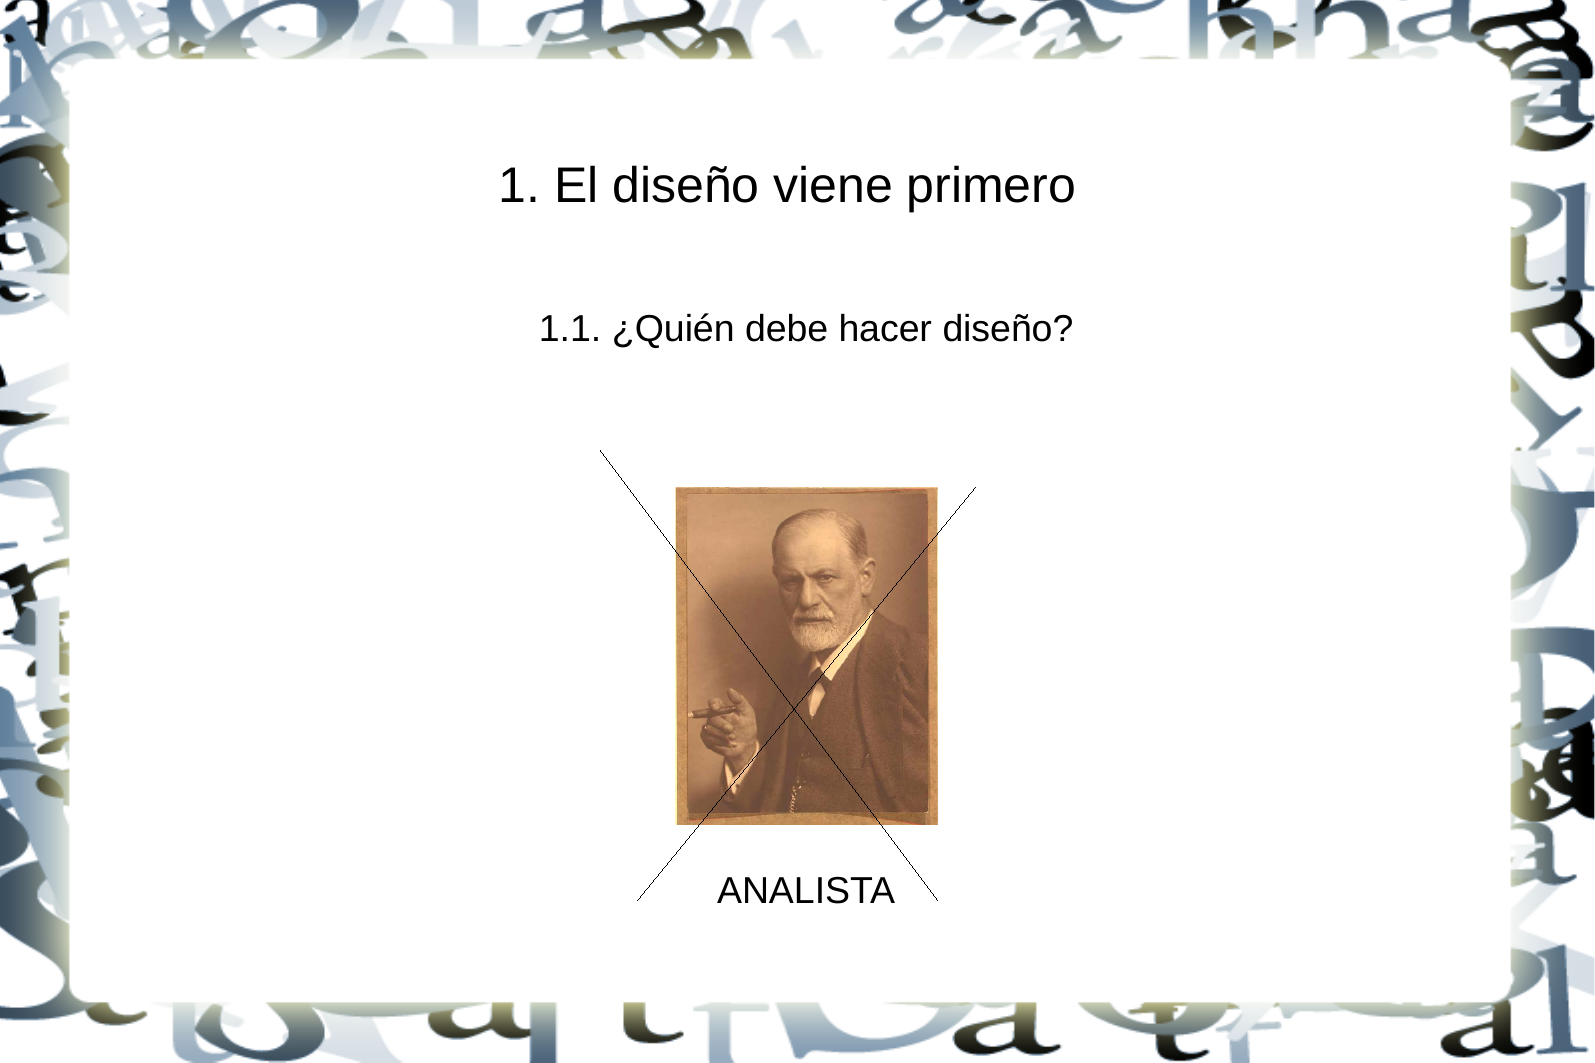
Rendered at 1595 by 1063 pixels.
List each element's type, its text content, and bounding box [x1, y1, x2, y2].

text_box 1. El diseño viene primero [300, 150, 1276, 227]
picture [0, 0, 1595, 1063]
text_box ANALISTA [675, 862, 938, 924]
text_box 1.1. ¿Quién debe hacer diseño? [262, 300, 1351, 362]
